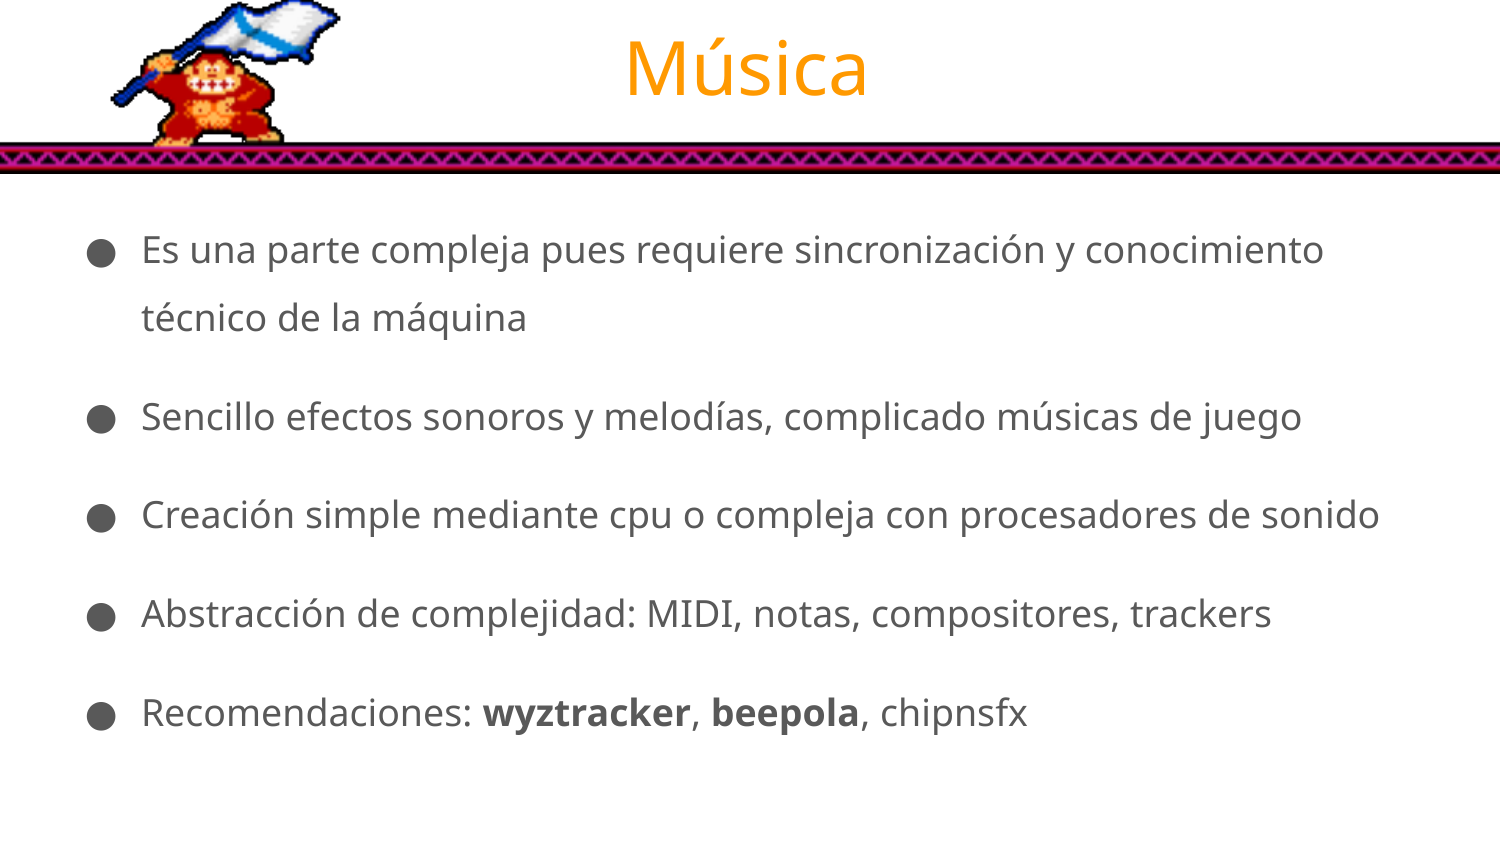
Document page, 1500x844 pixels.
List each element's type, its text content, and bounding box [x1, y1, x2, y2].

picture [0, 0, 1500, 174]
title Música [608, 18, 1323, 112]
list Es una parte compleja pues requiere sincronización y conocimiento técnico de la máquina Sencillo efectos sonoros y melodías, complicado músicas de juego Creación simple mediante cpu o compleja con procesadores de sonido Abstracción de complejidad: MIDI, notas, compositores, trackers Recomendaciones: wyztracker, beepola, chipnsfx [51, 189, 1449, 828]
